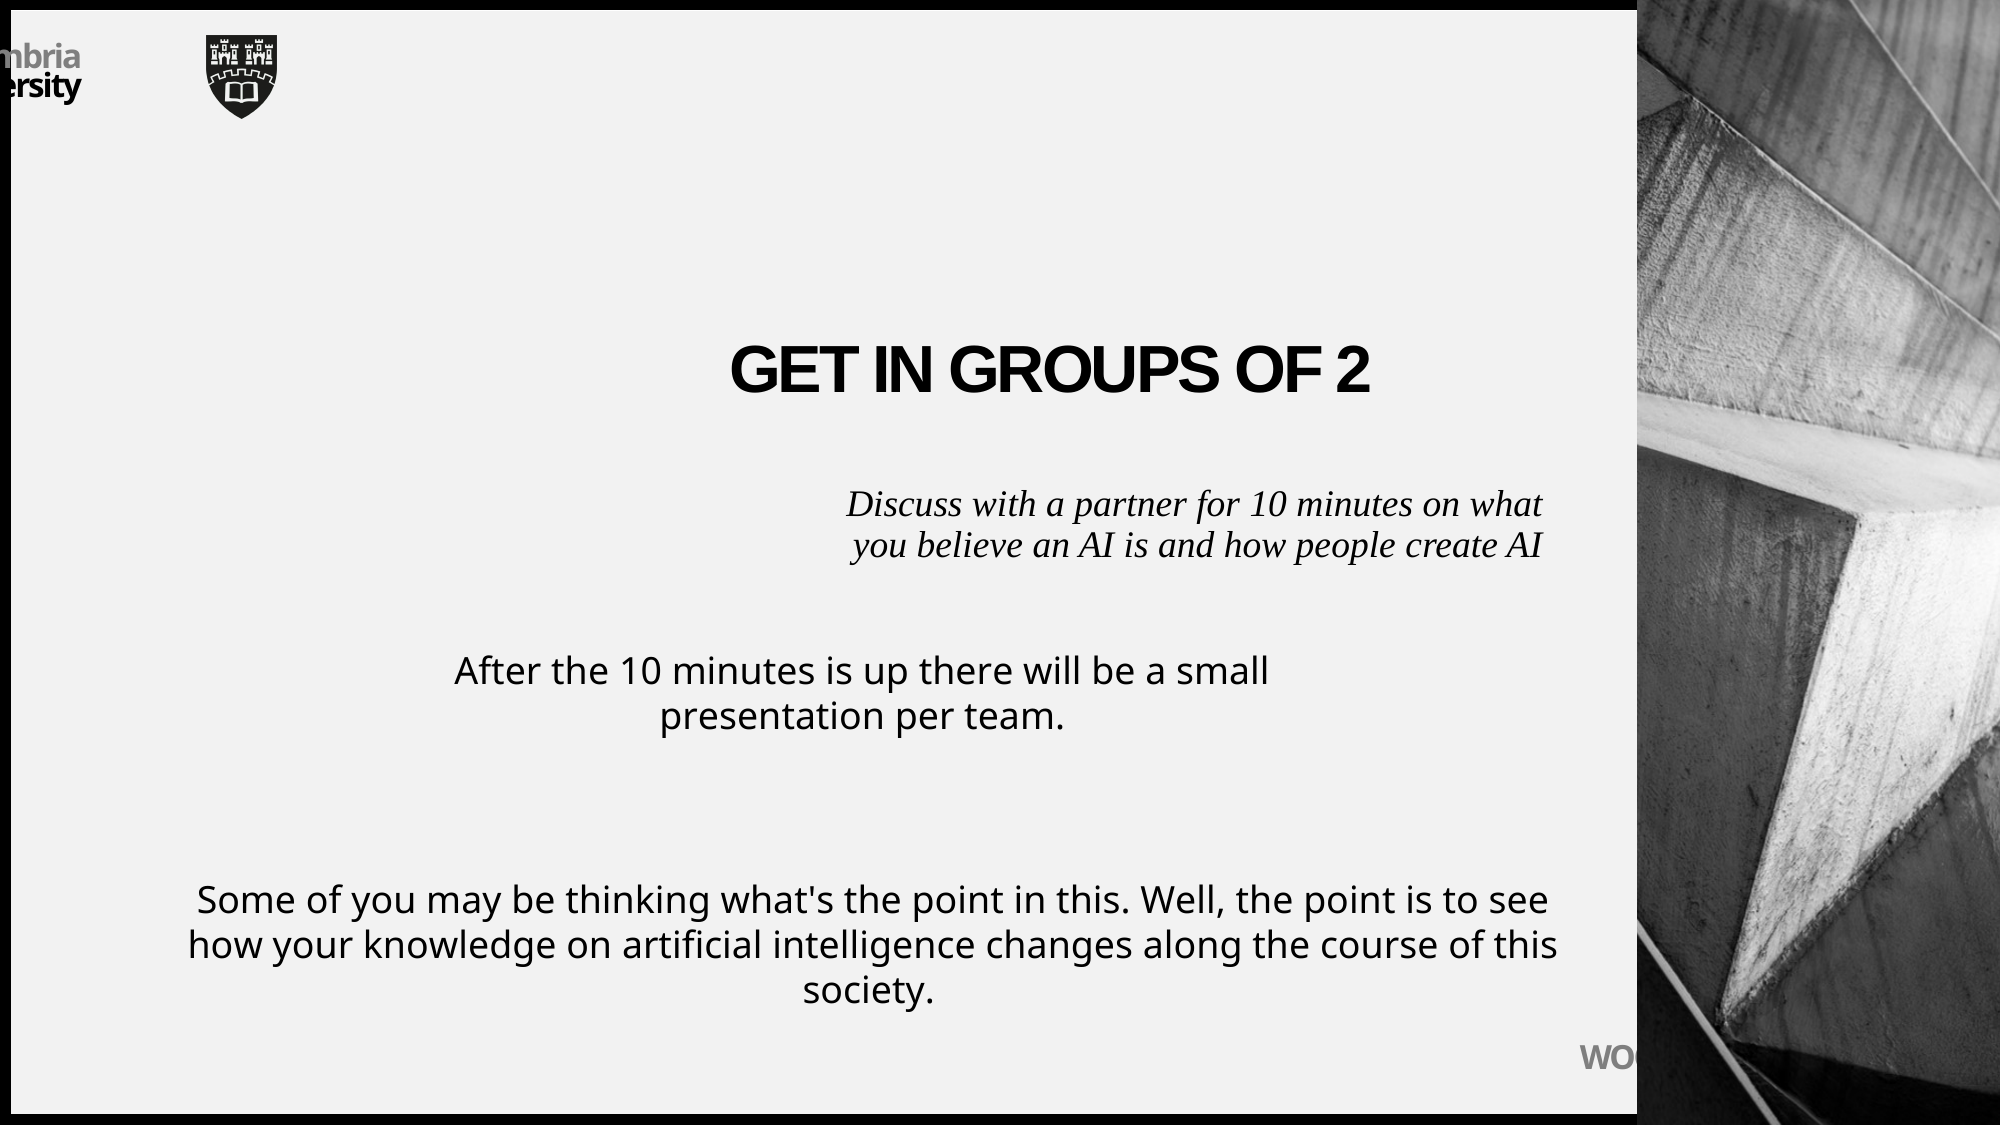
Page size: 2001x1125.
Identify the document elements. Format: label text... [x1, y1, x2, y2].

text_box After the 10 minutes is up there will be a small presentation per team. [382, 639, 1343, 746]
text_box Some of you may be thinking what's the point in this. Well, the point is to see how your knowledge on artificial intelligence changes along the course of this society. [167, 868, 1580, 1020]
picture [206, 35, 277, 119]
title GET IN GROUPS OF 2 [729, 335, 1580, 407]
picture [1637, 0, 2000, 1125]
list Discuss with a partner for 10 minutes on what you believe an AI is and how people create AI [846, 484, 1585, 604]
text_box Northumbria University [0, 40, 192, 107]
